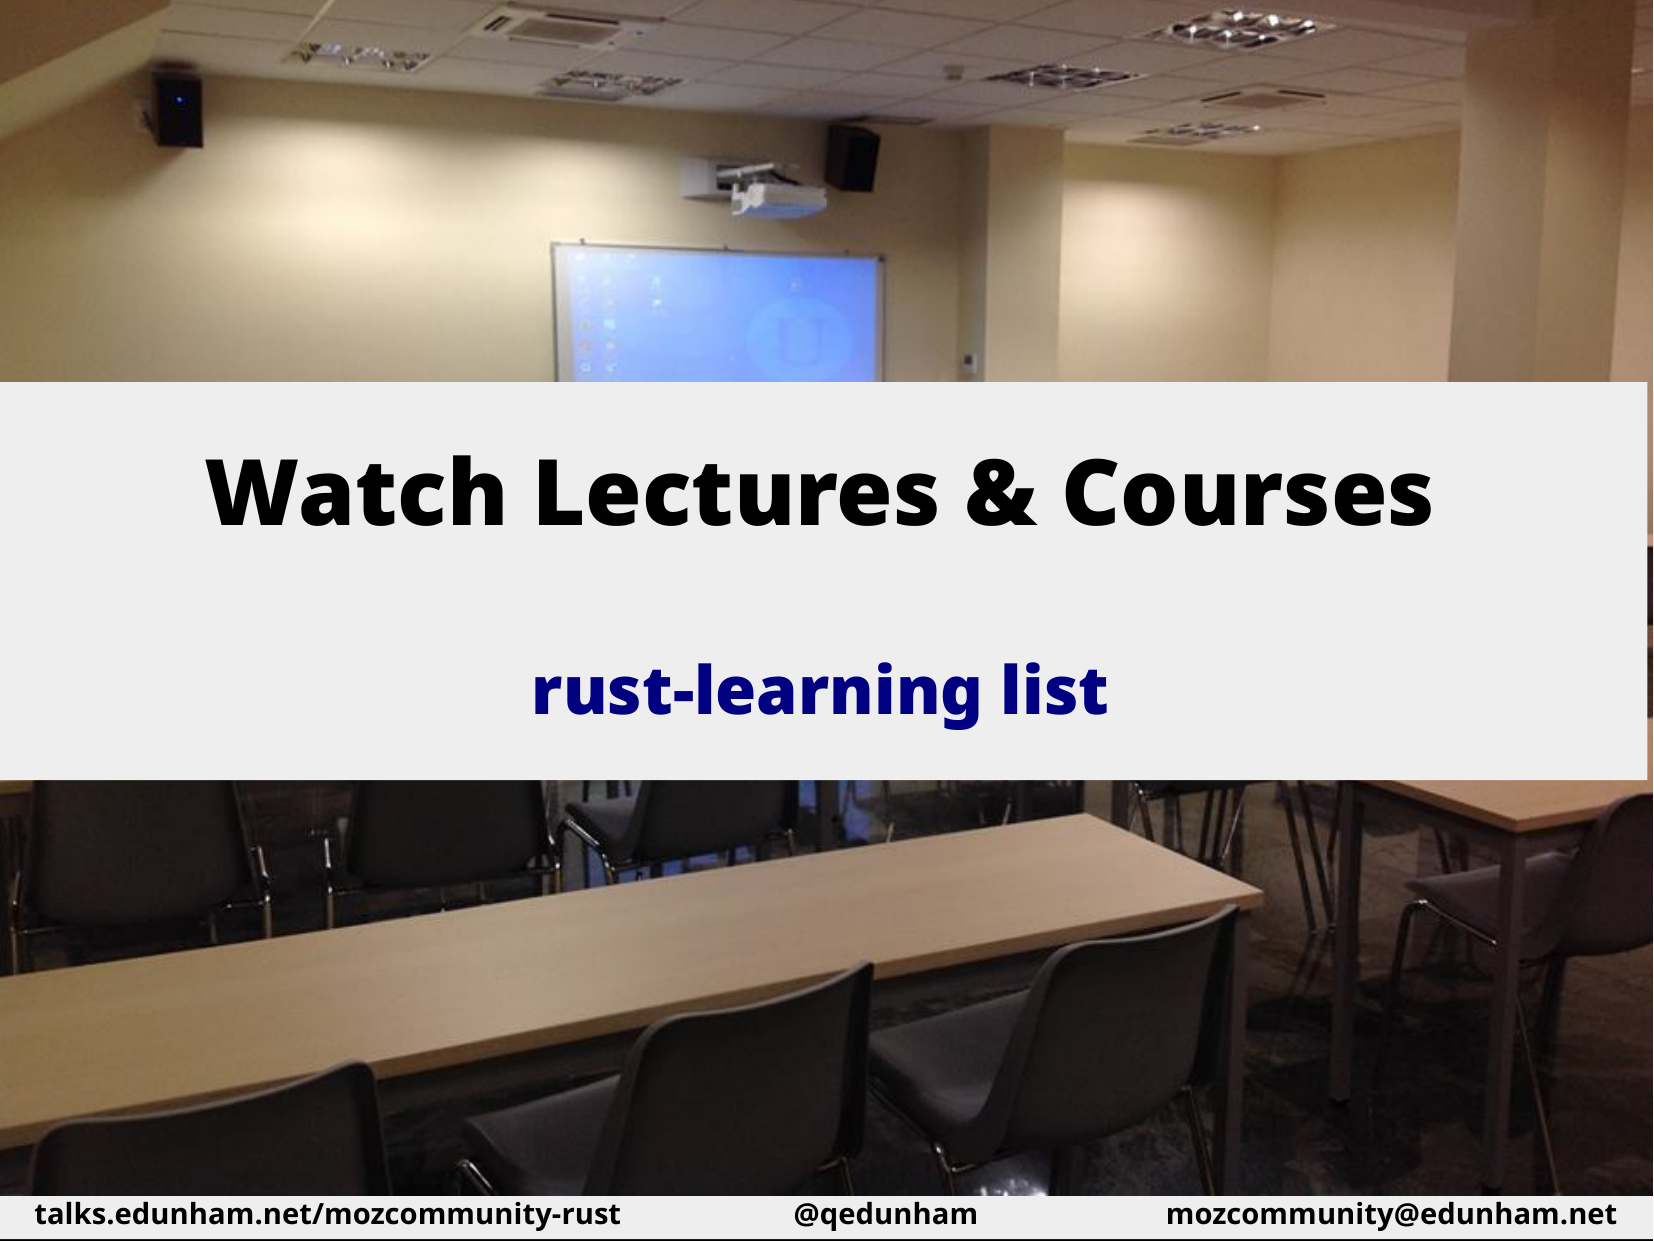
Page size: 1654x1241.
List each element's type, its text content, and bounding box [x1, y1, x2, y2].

title Watch Lectures & Courses rust-learning list [0, 382, 1648, 781]
picture [0, 0, 1653, 1196]
